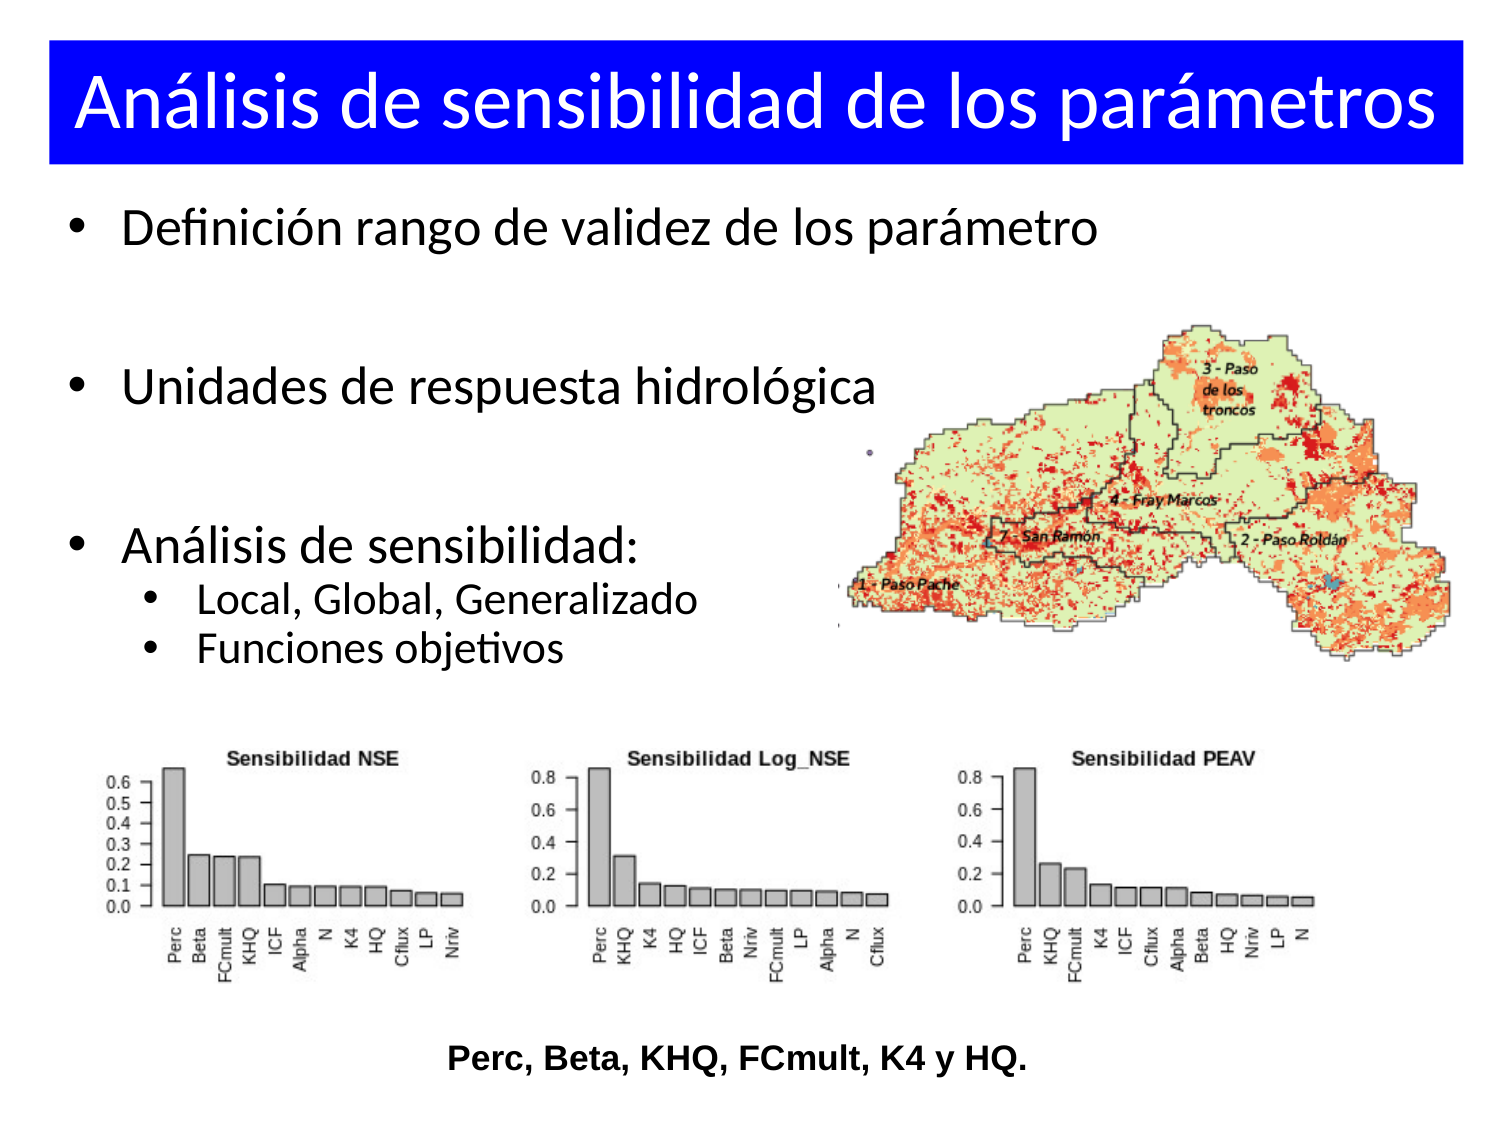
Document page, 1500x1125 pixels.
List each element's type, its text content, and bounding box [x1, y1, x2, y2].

title Análisis de sensibilidad de los parámetros [49, 40, 1464, 165]
list Definición rango de validez de los parámetro Unidades de respuesta hidrológica Análisis de sensibilidad: Local, Global, Generalizado Funciones objetivos [31, 191, 1386, 1094]
picture [1386, 298, 1464, 689]
